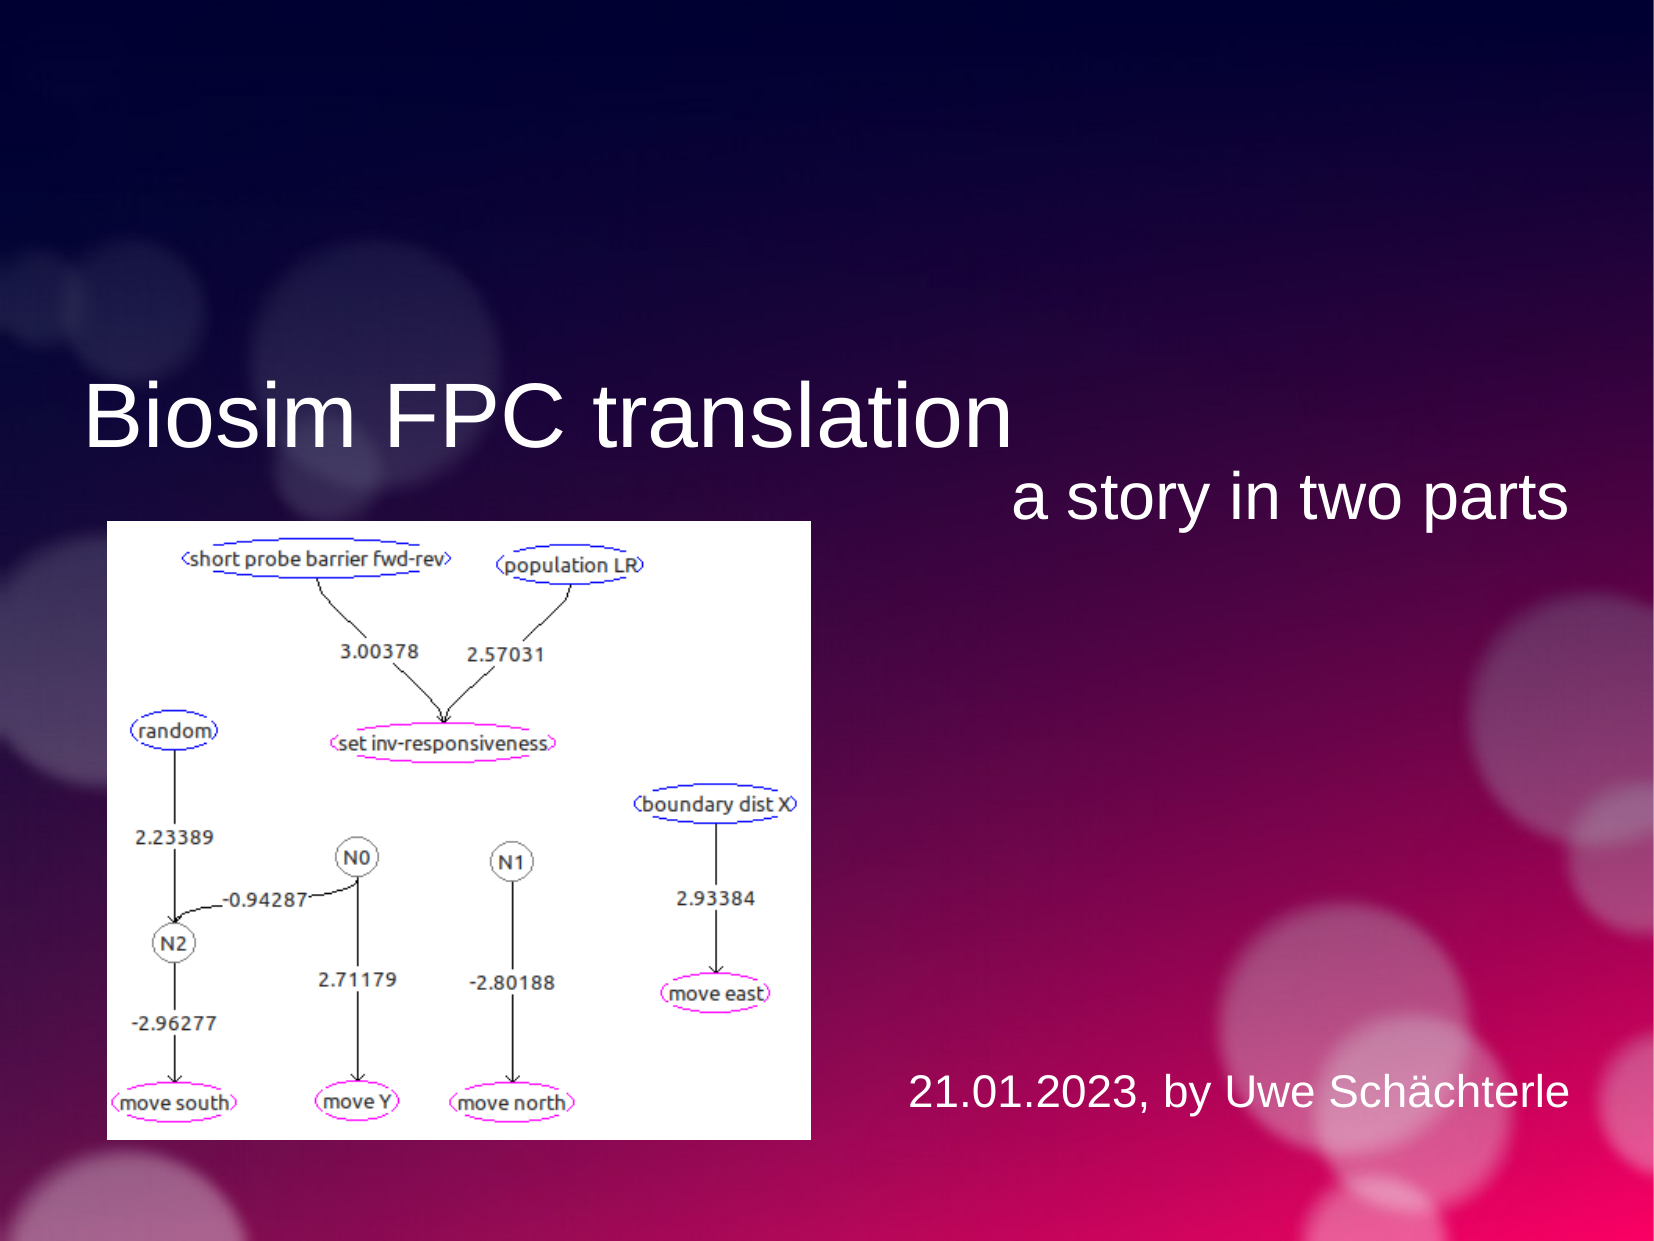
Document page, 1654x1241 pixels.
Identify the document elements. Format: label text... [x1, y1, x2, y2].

picture [0, 0, 1654, 1241]
subtitle a story in two parts 21.01.2023, by Uwe Schächterle [82, 459, 1571, 1118]
title Biosim FPC translation [82, 312, 1571, 459]
